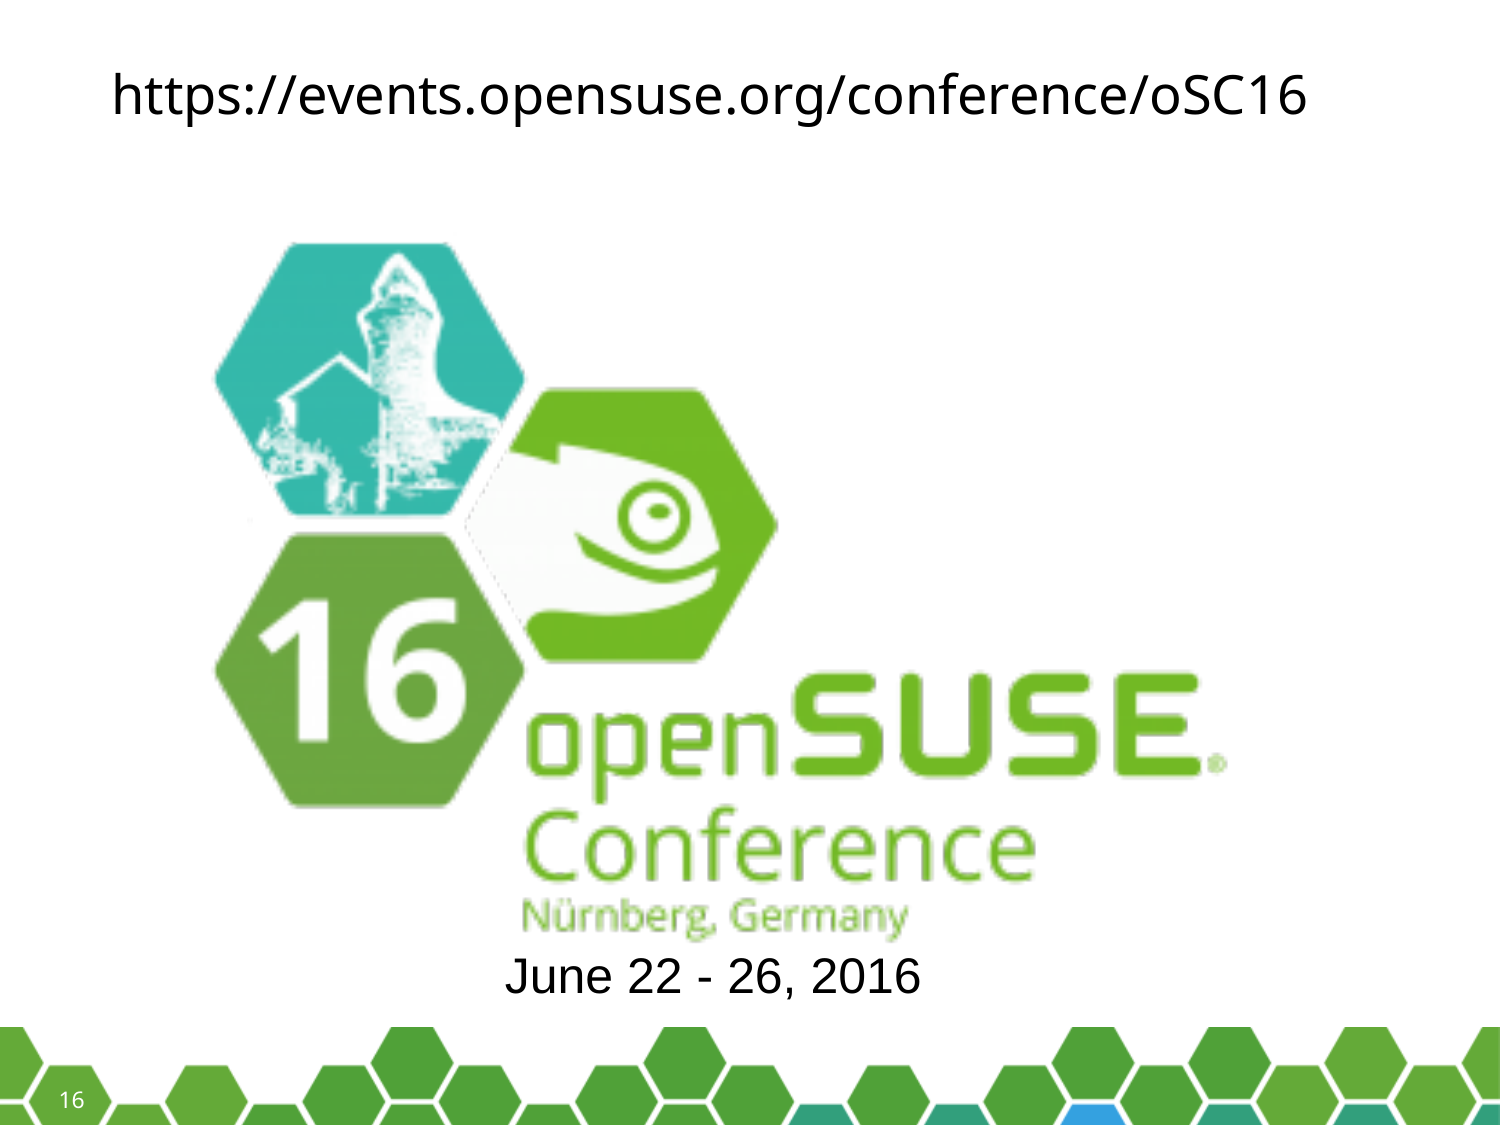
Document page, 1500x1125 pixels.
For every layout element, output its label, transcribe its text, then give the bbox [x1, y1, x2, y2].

title https://events.opensuse.org/conference/oSC16 [111, 10, 1419, 176]
picture [159, 190, 1246, 965]
text_box June 22 - 26, 2016 [490, 941, 937, 1025]
picture [0, 1027, 1500, 1125]
